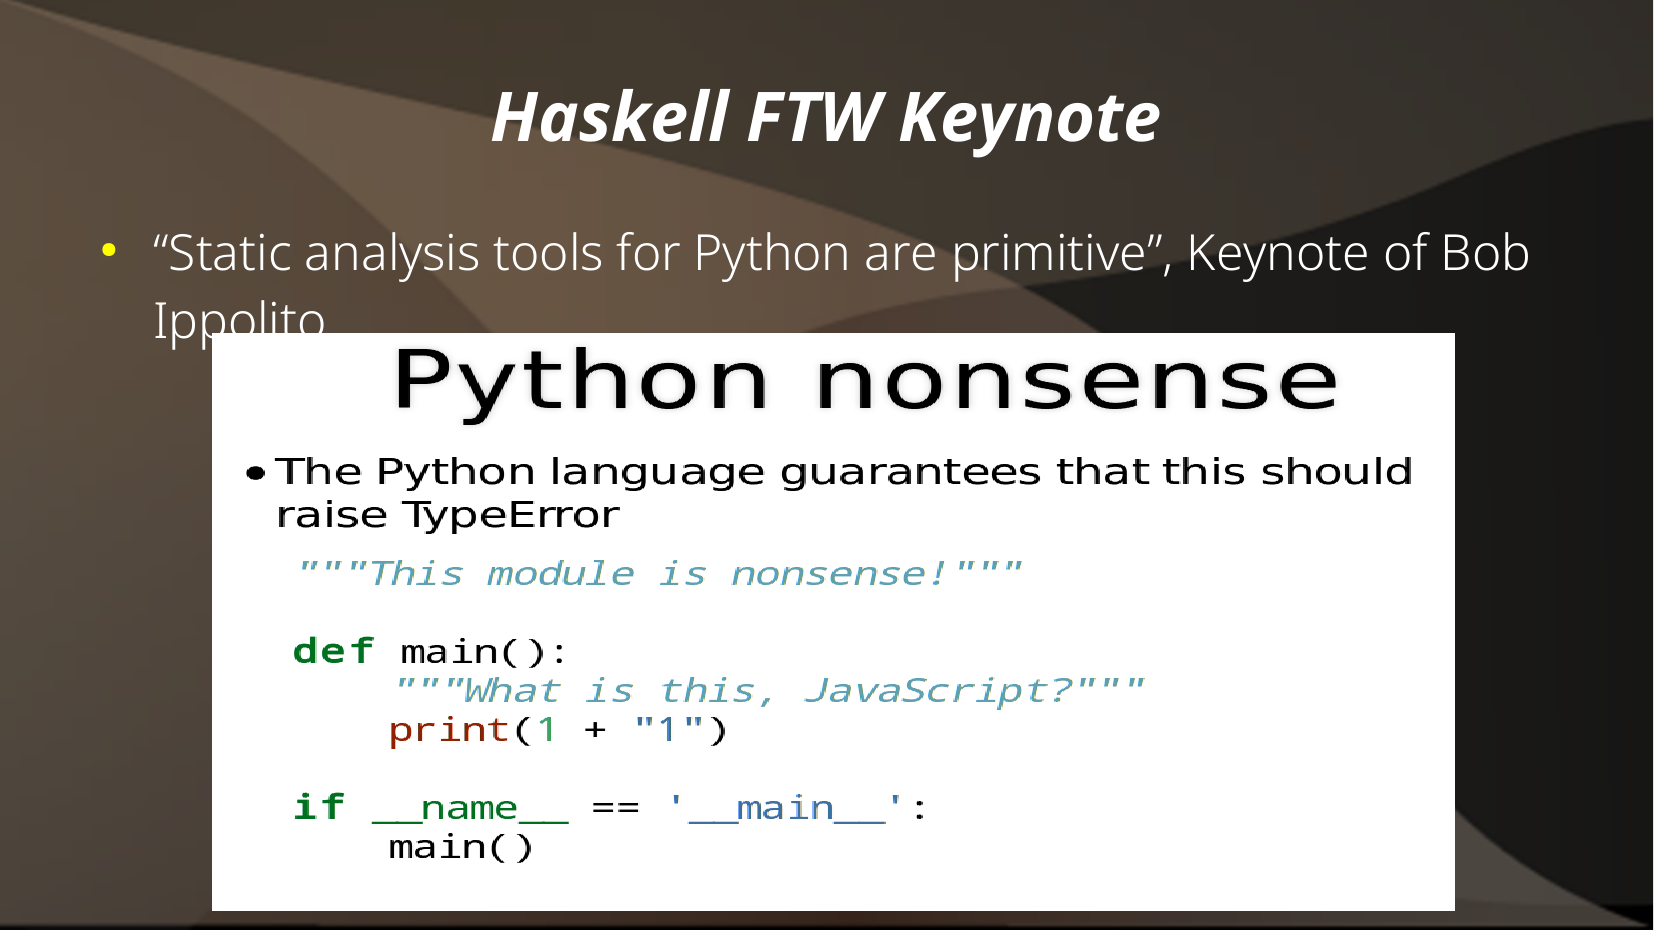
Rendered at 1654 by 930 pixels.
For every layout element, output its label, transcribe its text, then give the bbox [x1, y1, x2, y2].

picture [212, 333, 1455, 911]
picture [0, 0, 1654, 930]
title Haskell FTW Keynote [82, 36, 1571, 193]
list “Static analysis tools for Python are primitive”, Keynote of Bob Ippolito [82, 217, 1571, 930]
